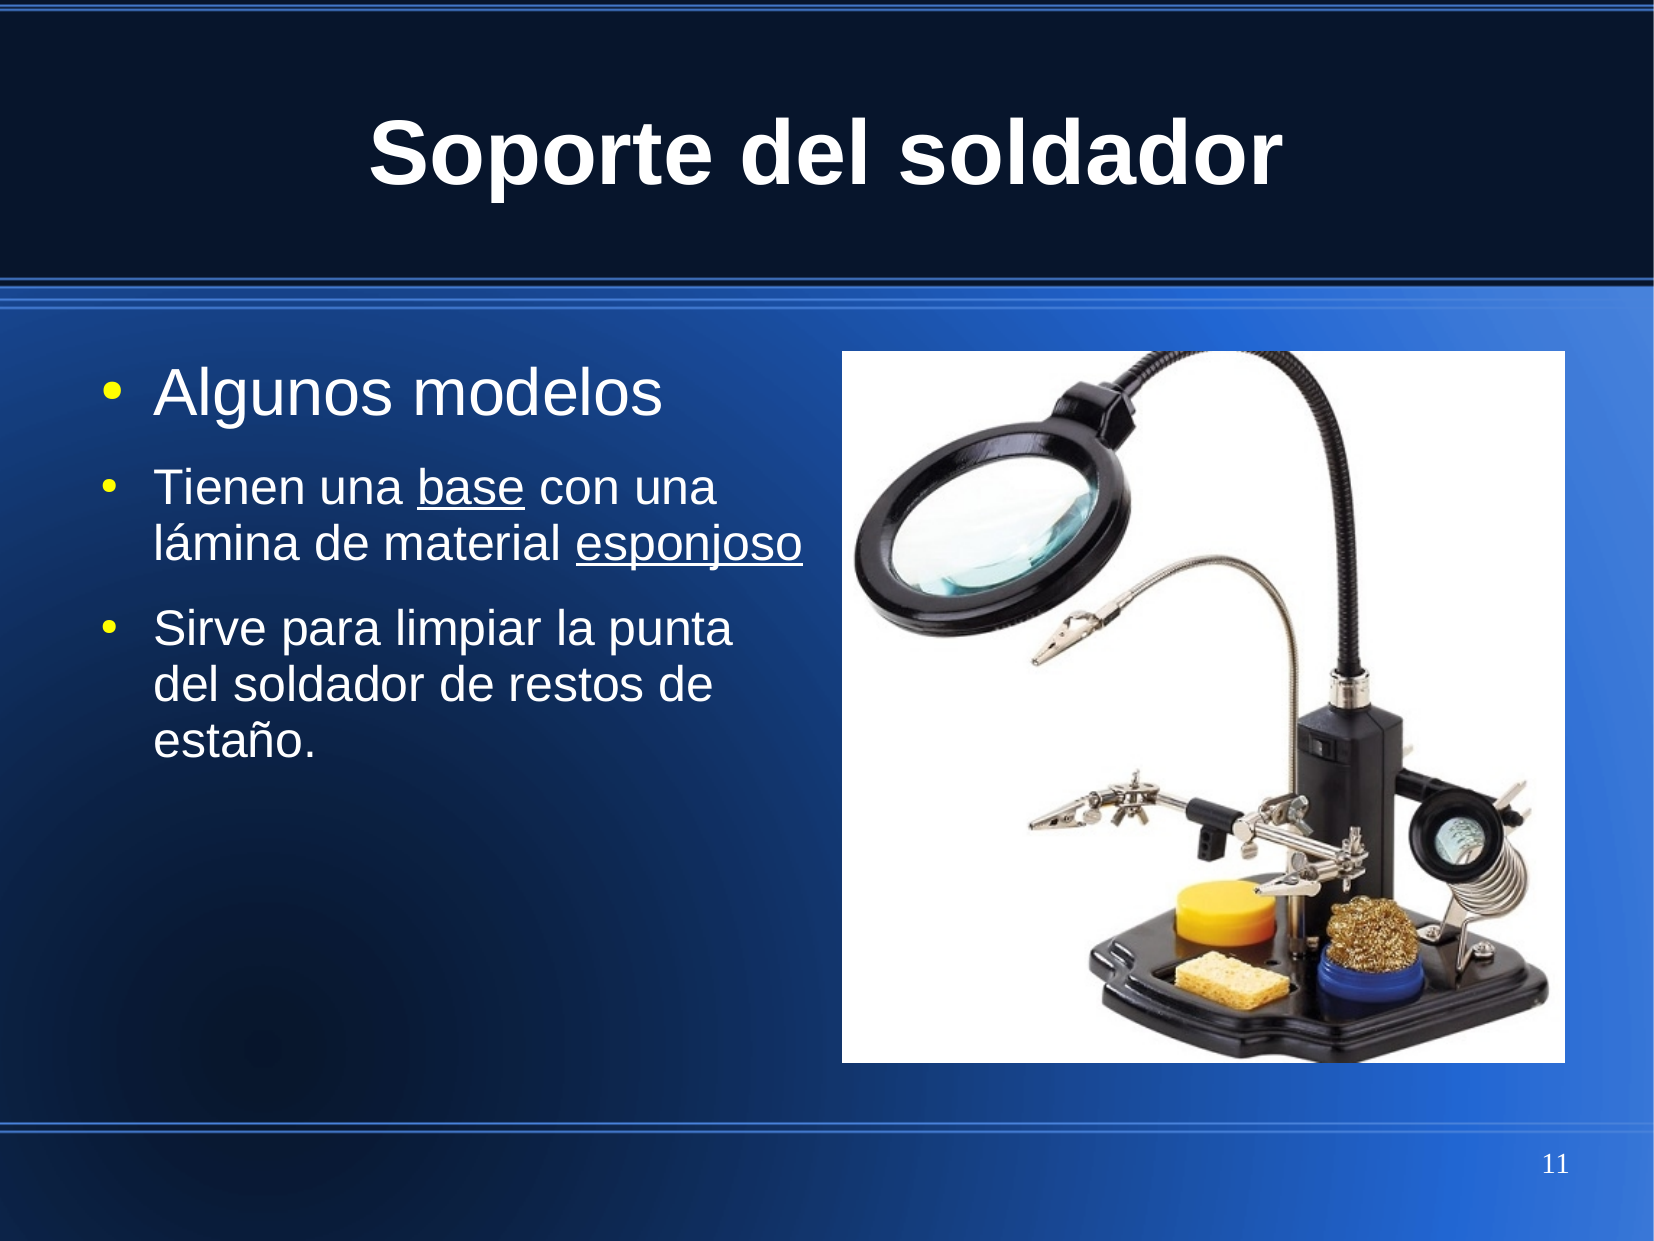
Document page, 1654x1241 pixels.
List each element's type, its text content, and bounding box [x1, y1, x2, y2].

list Algunos modelos Tienen una base con una lámina de material esponjoso Sirve para limpiar la punta del soldador de restos de estaño. [82, 355, 809, 1043]
title Soporte del soldador [82, 56, 1571, 250]
picture [0, 0, 1654, 1241]
